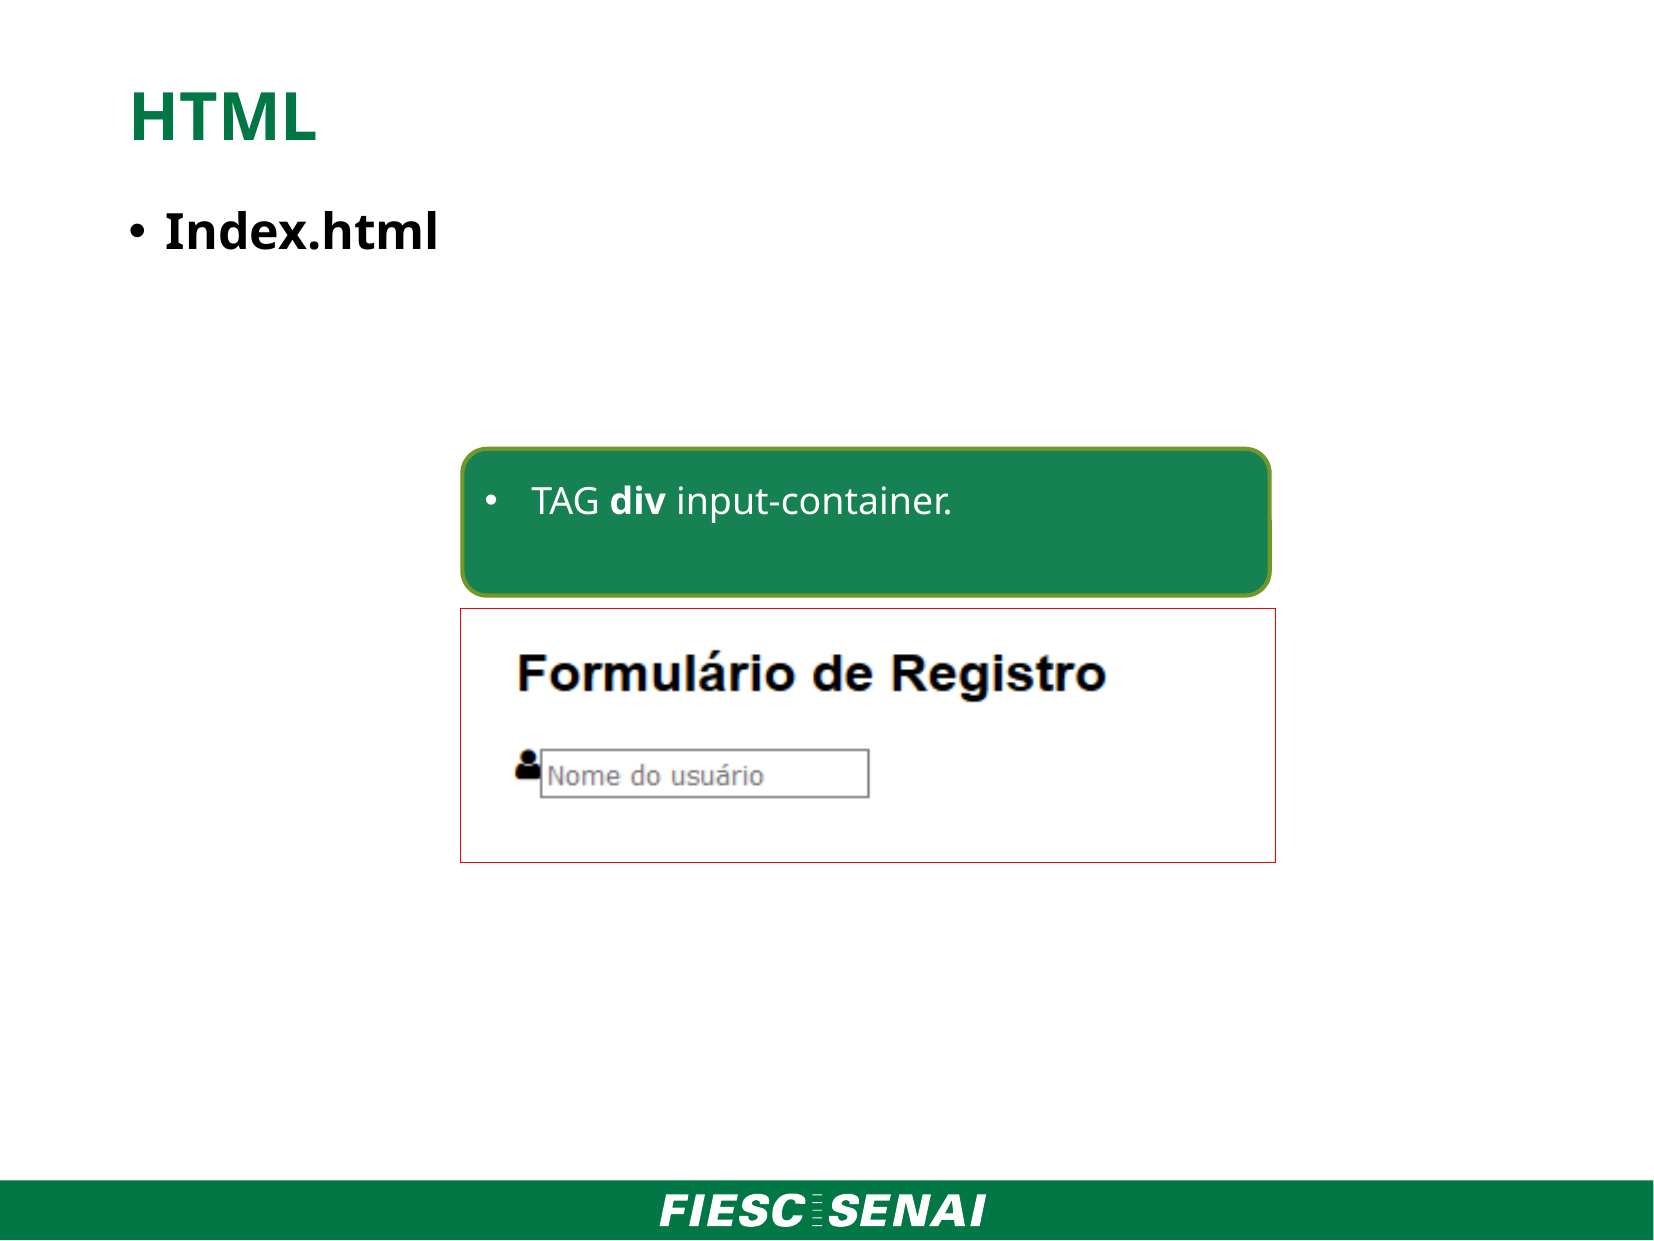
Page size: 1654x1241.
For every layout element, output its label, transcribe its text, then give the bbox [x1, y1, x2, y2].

text_box HTML [113, 39, 1540, 200]
text_box Index.html [113, 200, 1540, 1117]
text_box TAG div input-container. [462, 448, 1270, 596]
picture [460, 608, 1276, 863]
